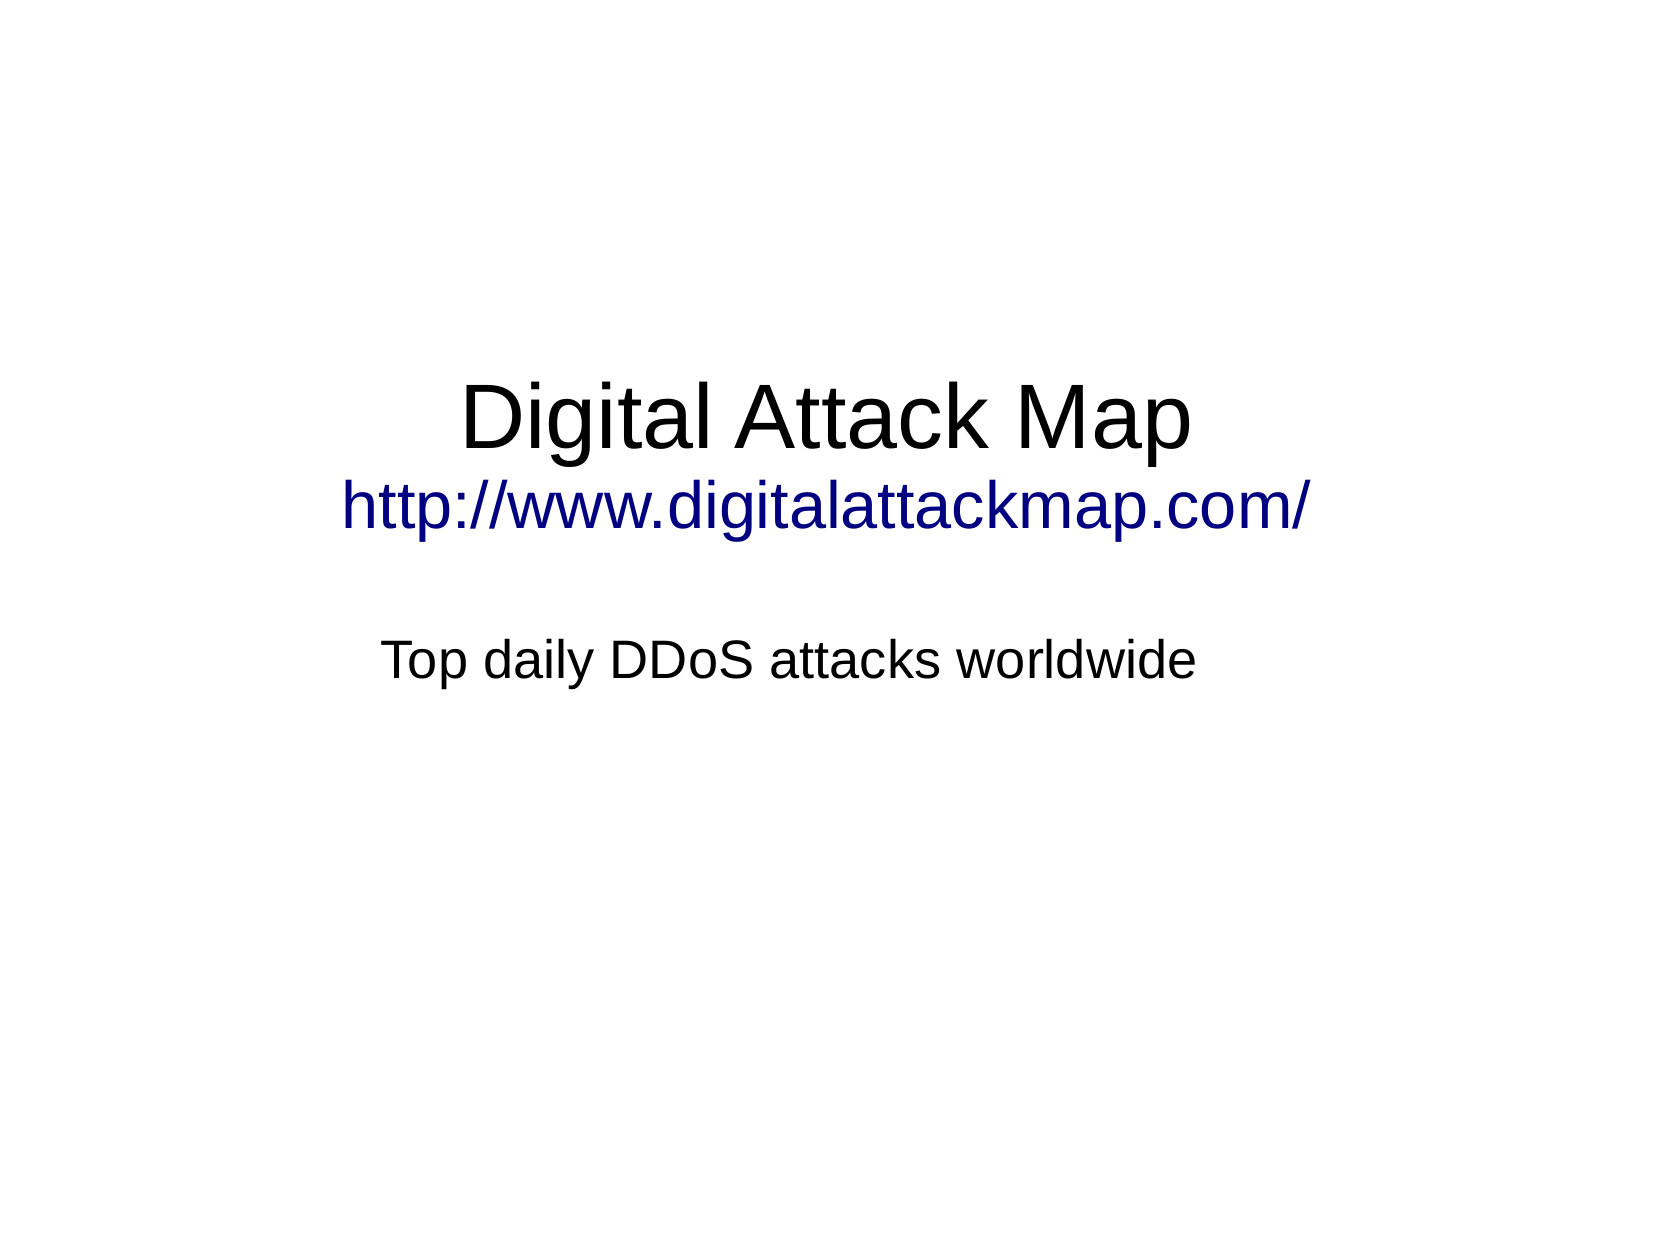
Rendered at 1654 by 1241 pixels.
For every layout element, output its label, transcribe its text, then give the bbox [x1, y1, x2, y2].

subtitle Digital Attack Map http://www.digitalattackmap.com/ Top daily DDoS attacks worldwide [82, 49, 1571, 1010]
